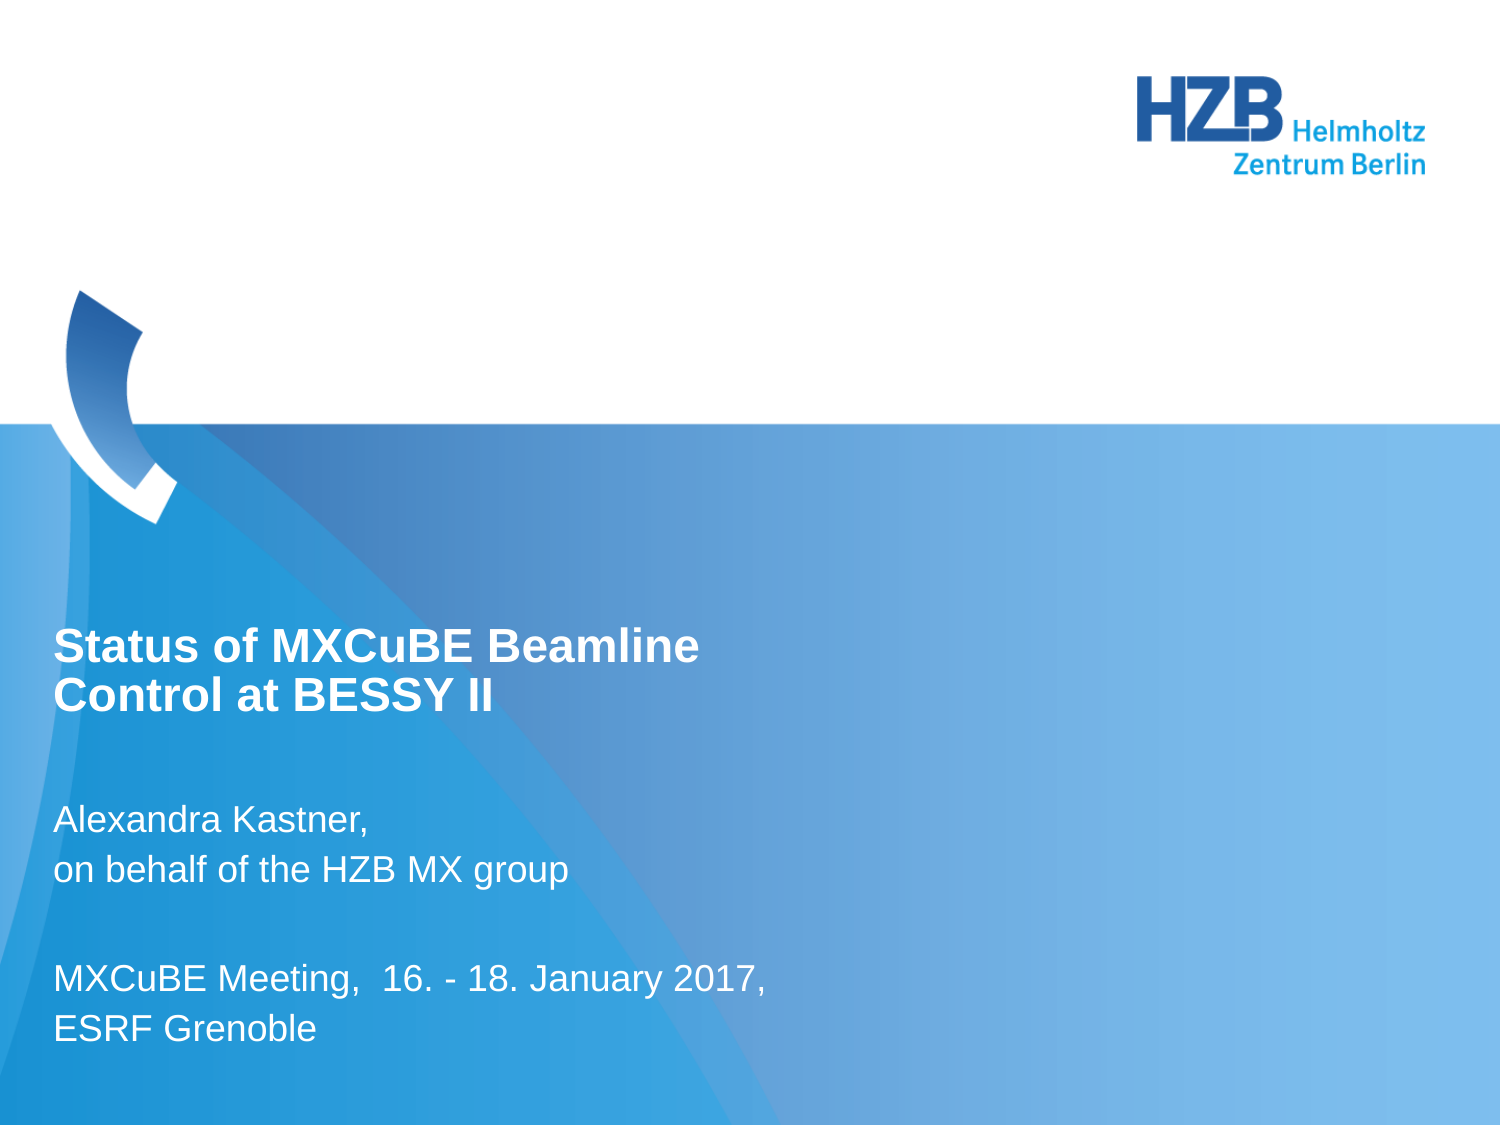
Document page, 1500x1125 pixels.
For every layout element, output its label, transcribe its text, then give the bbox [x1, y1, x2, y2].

text_box Status of MXCuBE Beamline Control at BESSY II Alexandra Kastner, on behalf of the HZB MX group MXCuBE Meeting, 16. - 18. January 2017, ESRF Grenoble [53, 621, 1096, 1050]
picture [0, 0, 1500, 1125]
